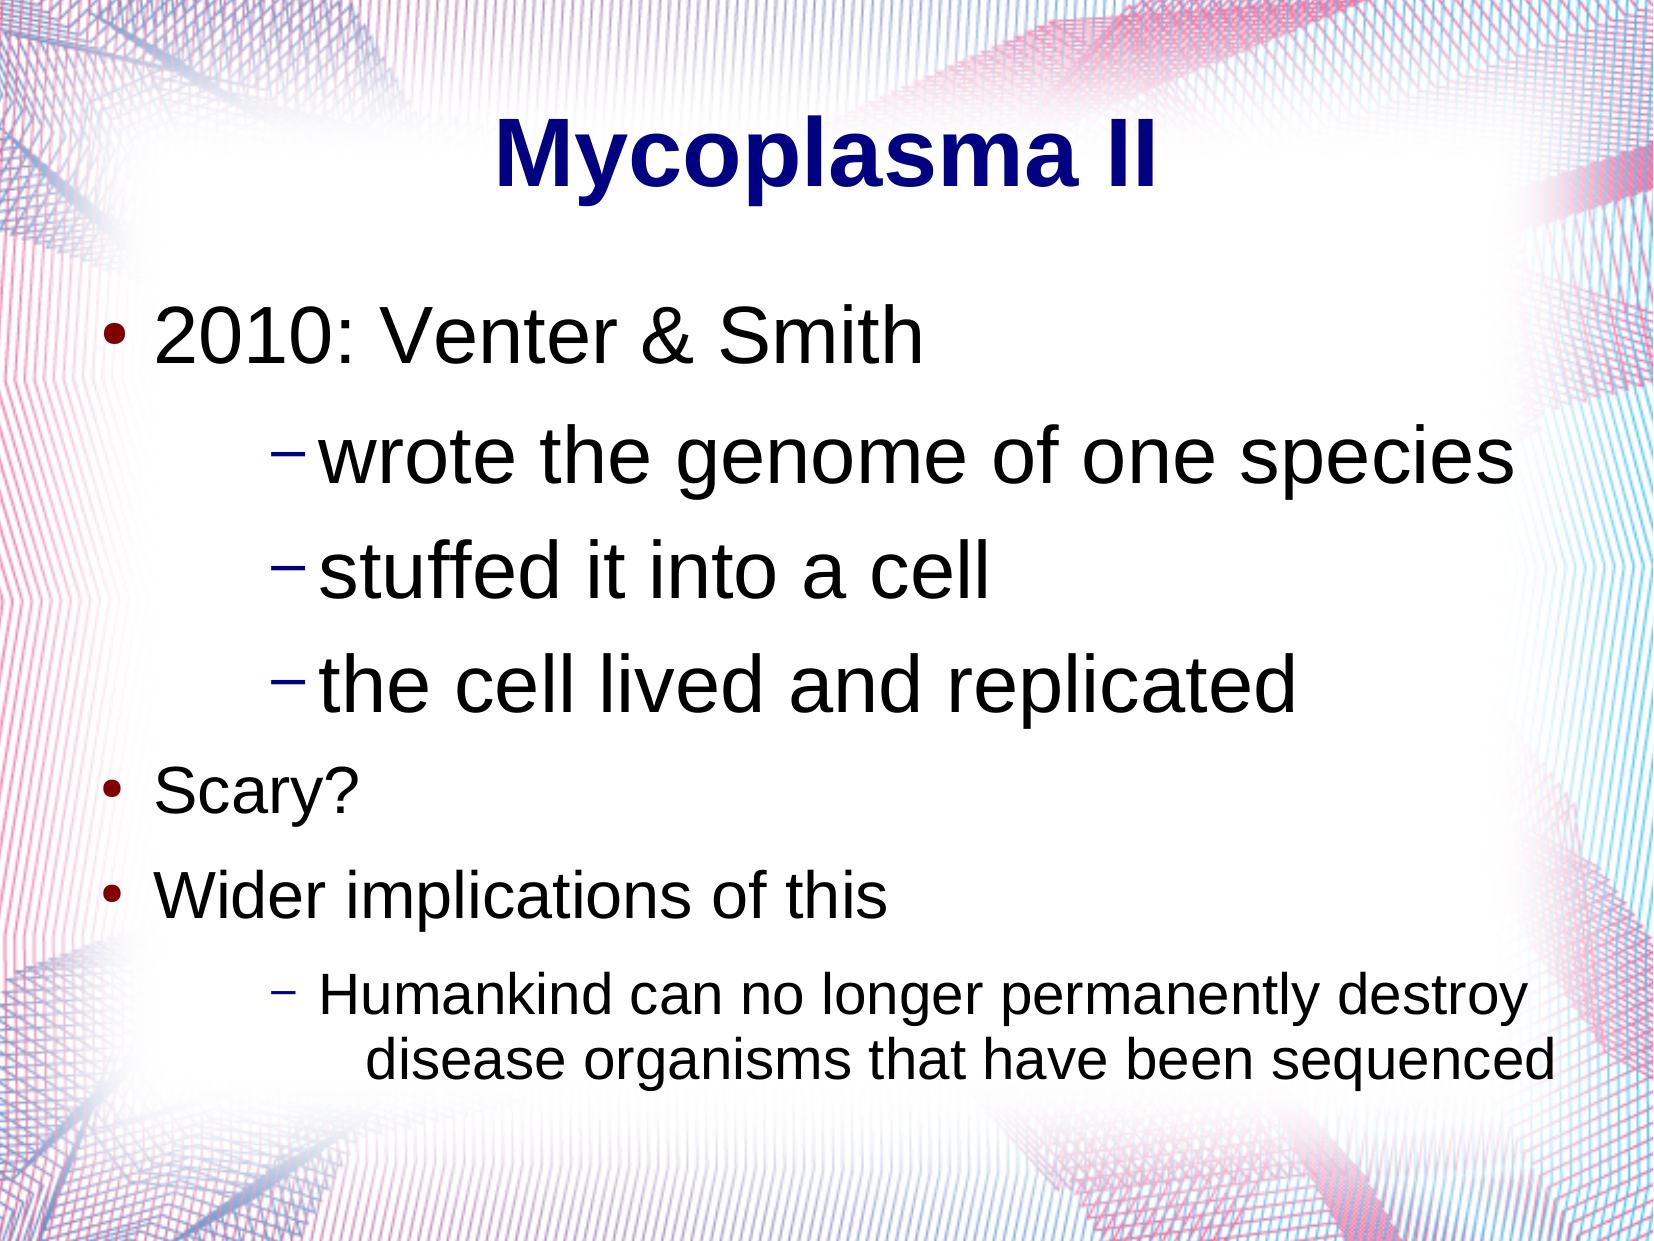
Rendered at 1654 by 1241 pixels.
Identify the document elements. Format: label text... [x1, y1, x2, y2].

picture [0, 0, 1654, 1241]
title Mycoplasma II [82, 49, 1571, 257]
list 2010: Venter & Smith wrote the genome of one species stuffed it into a cell the cell lived and replicated Scary? Wider implications of this Humankind can no longer permanently destroy disease organisms that have been sequenced [82, 290, 1571, 1241]
